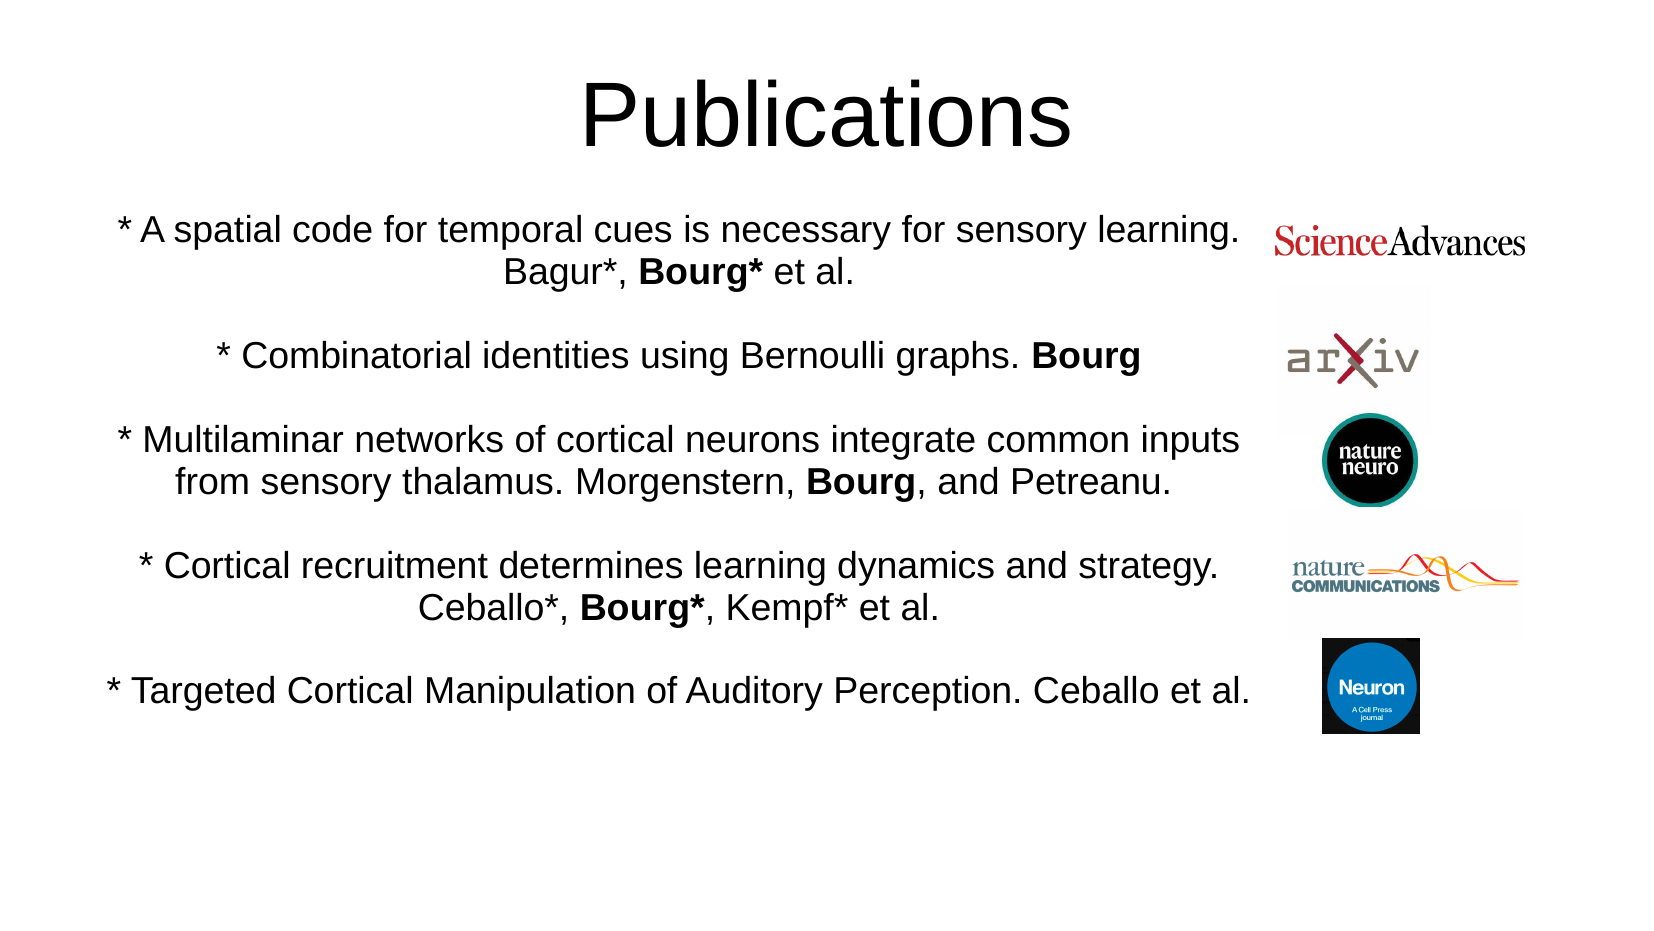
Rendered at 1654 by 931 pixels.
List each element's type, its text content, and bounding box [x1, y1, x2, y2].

picture [1275, 212, 1525, 265]
title Publications [82, 37, 1571, 193]
picture [1287, 284, 1524, 734]
text_box * A spatial code for temporal cues is necessary for sensory learning. Bagur*, Bourg* et al. * Combinatorial identities using Bernoulli graphs. Bourg * Multilaminar networks of cortical neurons integrate common inputs from sensory thalamus. Morgenstern, Bourg, and Petreanu. * Cortical recruitment determines learning dynamics and strategy. Ceballo*, Bourg*, Kempf* et al. * Targeted Cortical Manipulation of Auditory Perception. Ceballo et al. [70, 200, 1288, 931]
